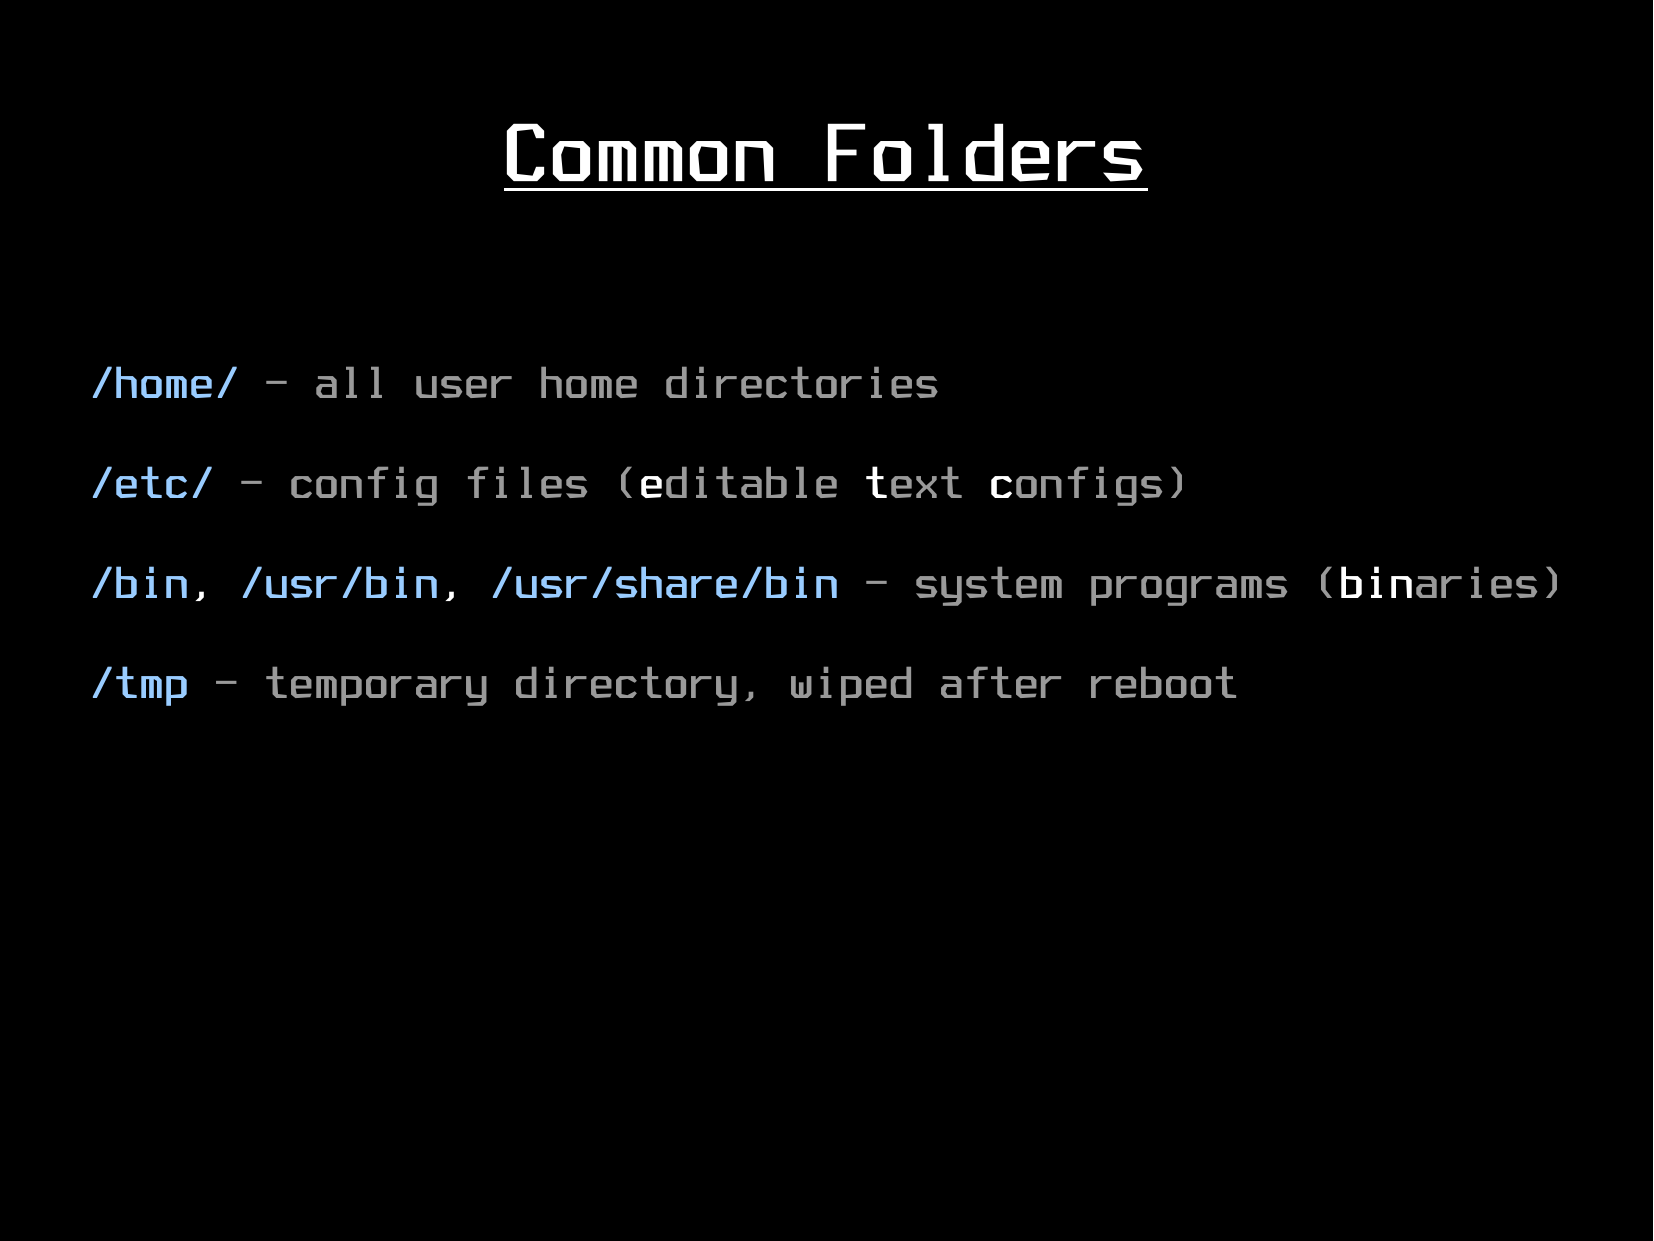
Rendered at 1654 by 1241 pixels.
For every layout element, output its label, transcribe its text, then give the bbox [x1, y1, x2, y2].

title Common Folders [82, 49, 1571, 257]
text_box /home/ - all user home directories /etc/ - config files (editable text configs) /bin, /usr/bin, /usr/share/bin - system programs (binaries) /tmp - temporary directory, wiped after reboot [75, 300, 1591, 1047]
